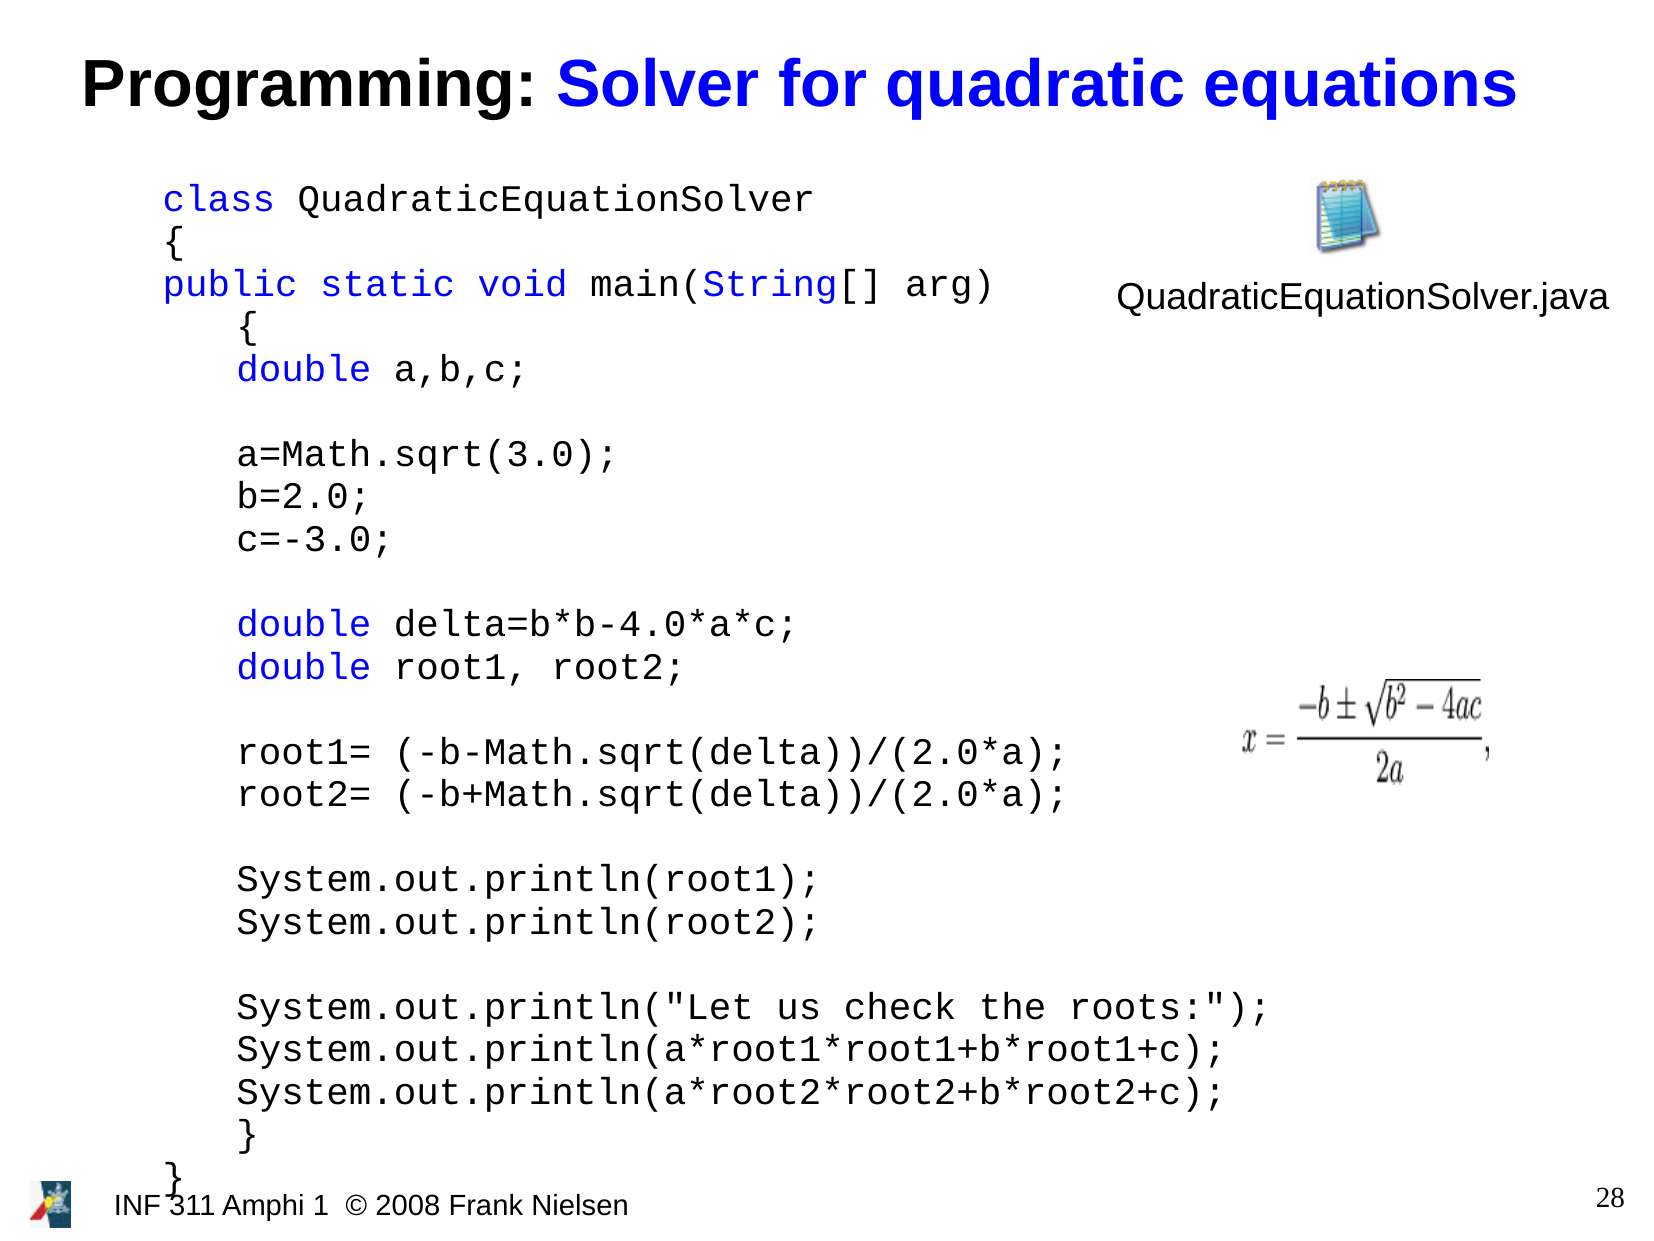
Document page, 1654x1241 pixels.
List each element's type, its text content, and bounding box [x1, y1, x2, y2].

picture [29, 1181, 71, 1228]
picture [1309, 177, 1388, 256]
text_box class QuadraticEquationSolver { public static void main(String[] arg) { double a,b,c; a=Math.sqrt(3.0); b=2.0; c=-3.0; double delta=b*b-4.0*a*c; double root1, root2; root1= (-b-Math.sqrt(delta))/(2.0*a); root2= (-b+Math.sqrt(delta))/(2.0*a); System.out.println(root1); System.out.println(root2); System.out.println("Let us check the roots:"); System.out.println(a*root1*root1+b*root1+c); System.out.println(a*root2*root2+b*root2+c); } } [147, 172, 1595, 1152]
text_box Programming: Solver for quadratic equations [67, 38, 1595, 207]
text_box QuadraticEquationSolver.java [1101, 267, 1625, 325]
picture [1242, 679, 1489, 785]
